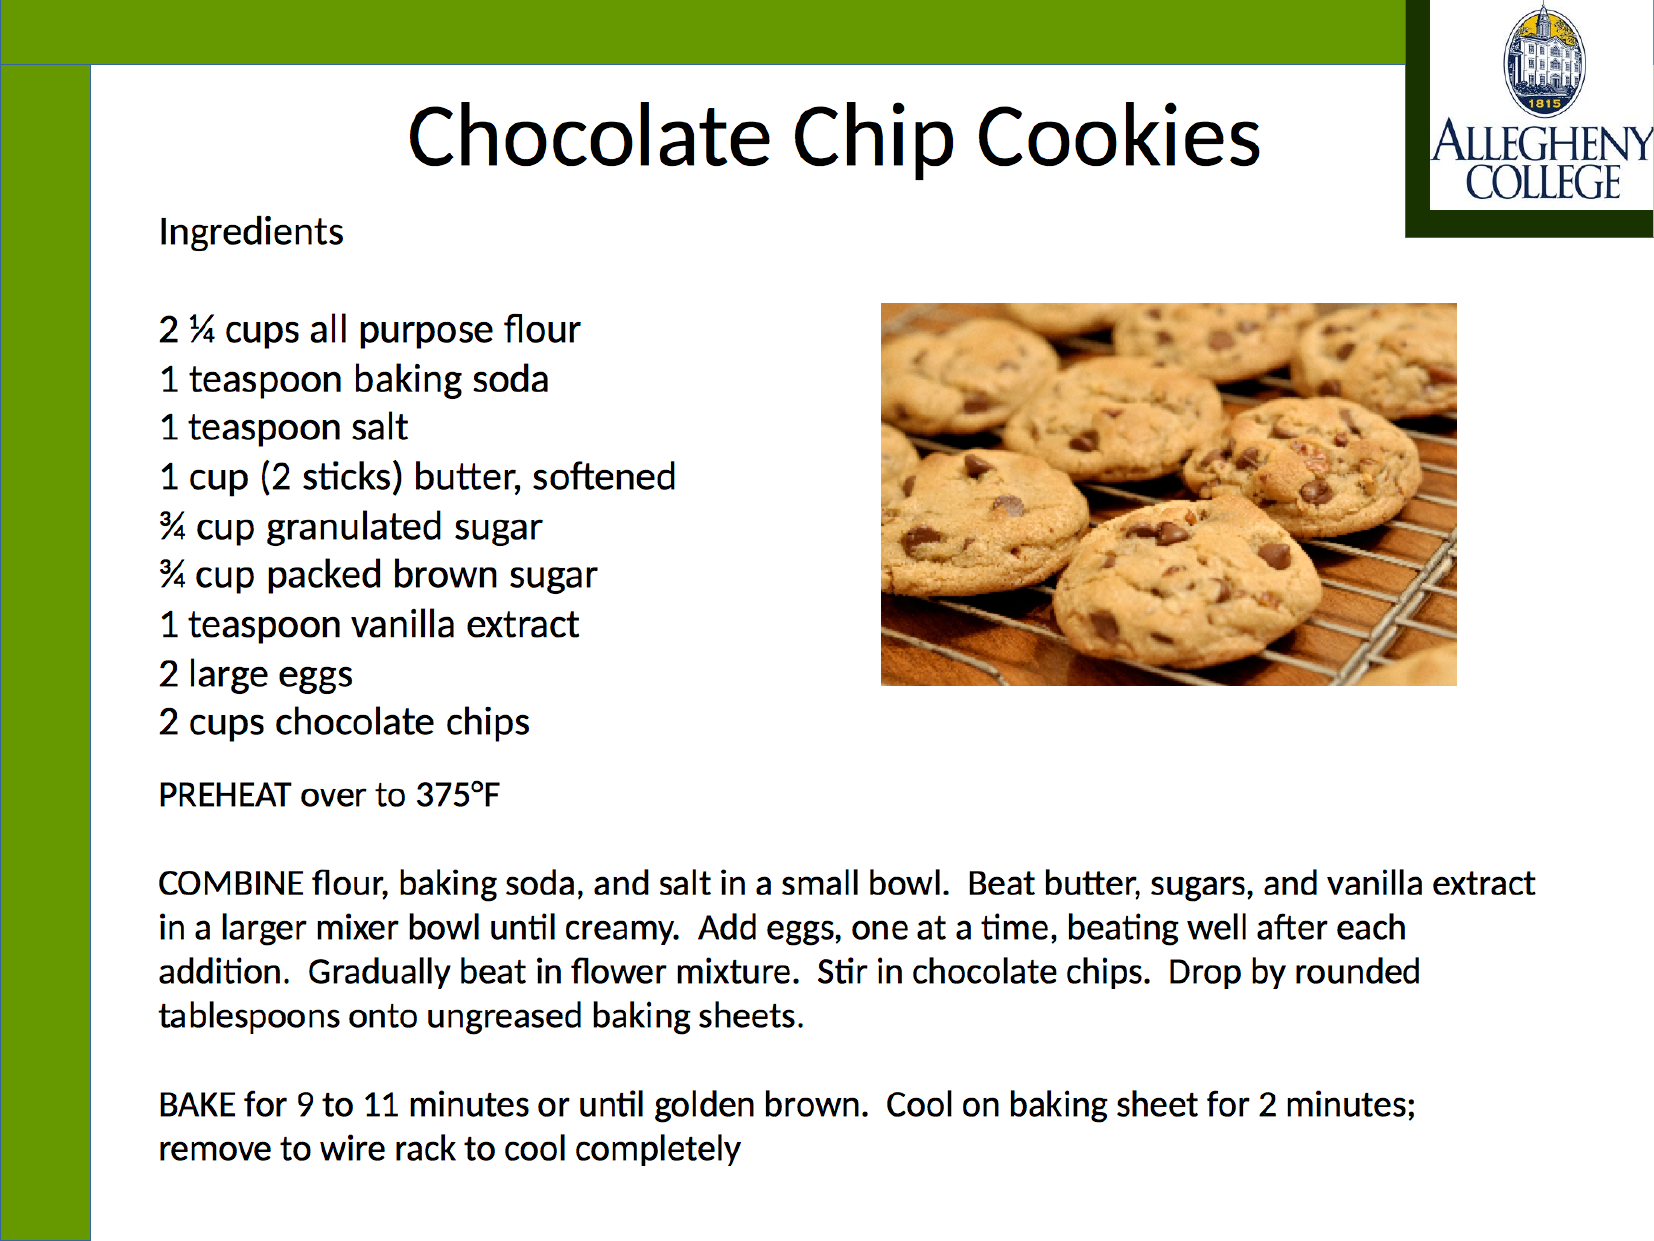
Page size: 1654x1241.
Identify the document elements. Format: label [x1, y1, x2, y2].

picture [112, 87, 1547, 1176]
picture [1430, 0, 1654, 210]
text_box [0, 0, 1654, 1241]
